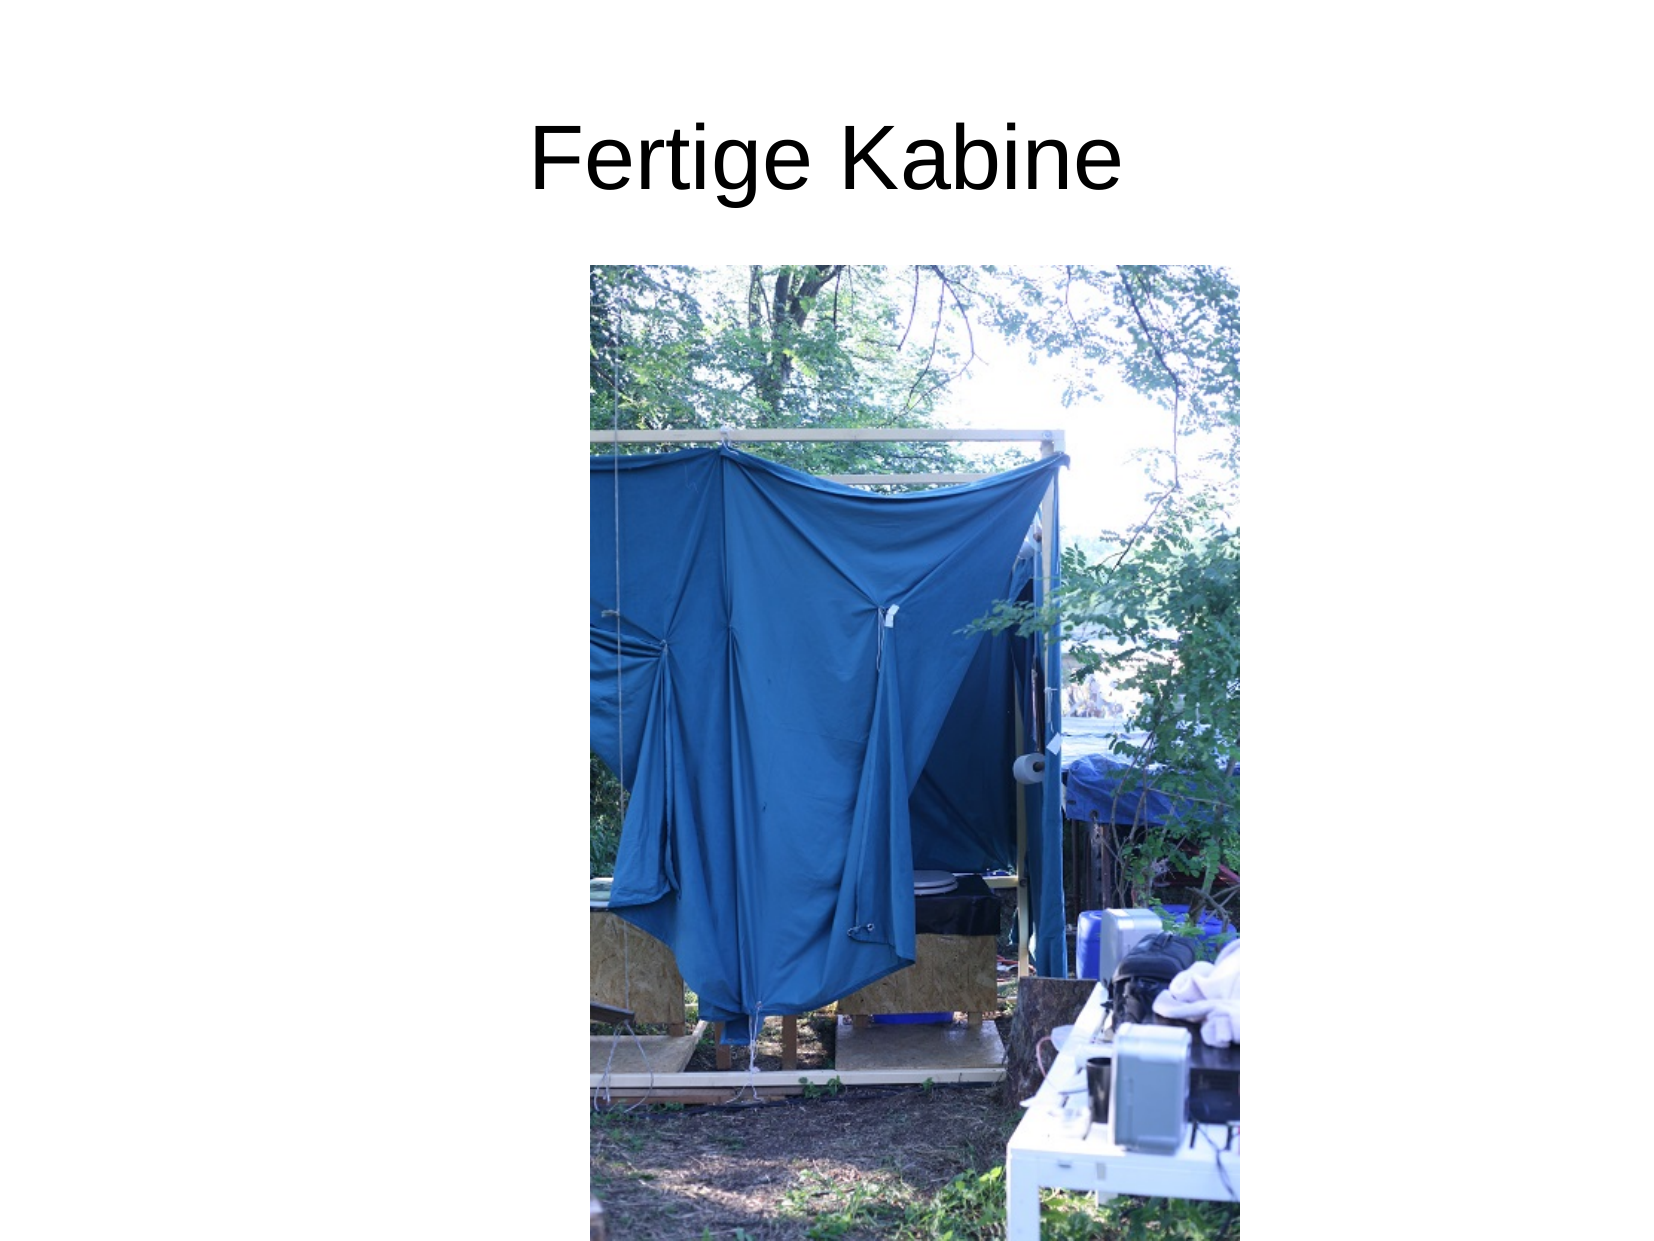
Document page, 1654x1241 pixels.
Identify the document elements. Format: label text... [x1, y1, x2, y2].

title Fertige Kabine [82, 49, 1571, 257]
picture [590, 265, 1240, 1241]
